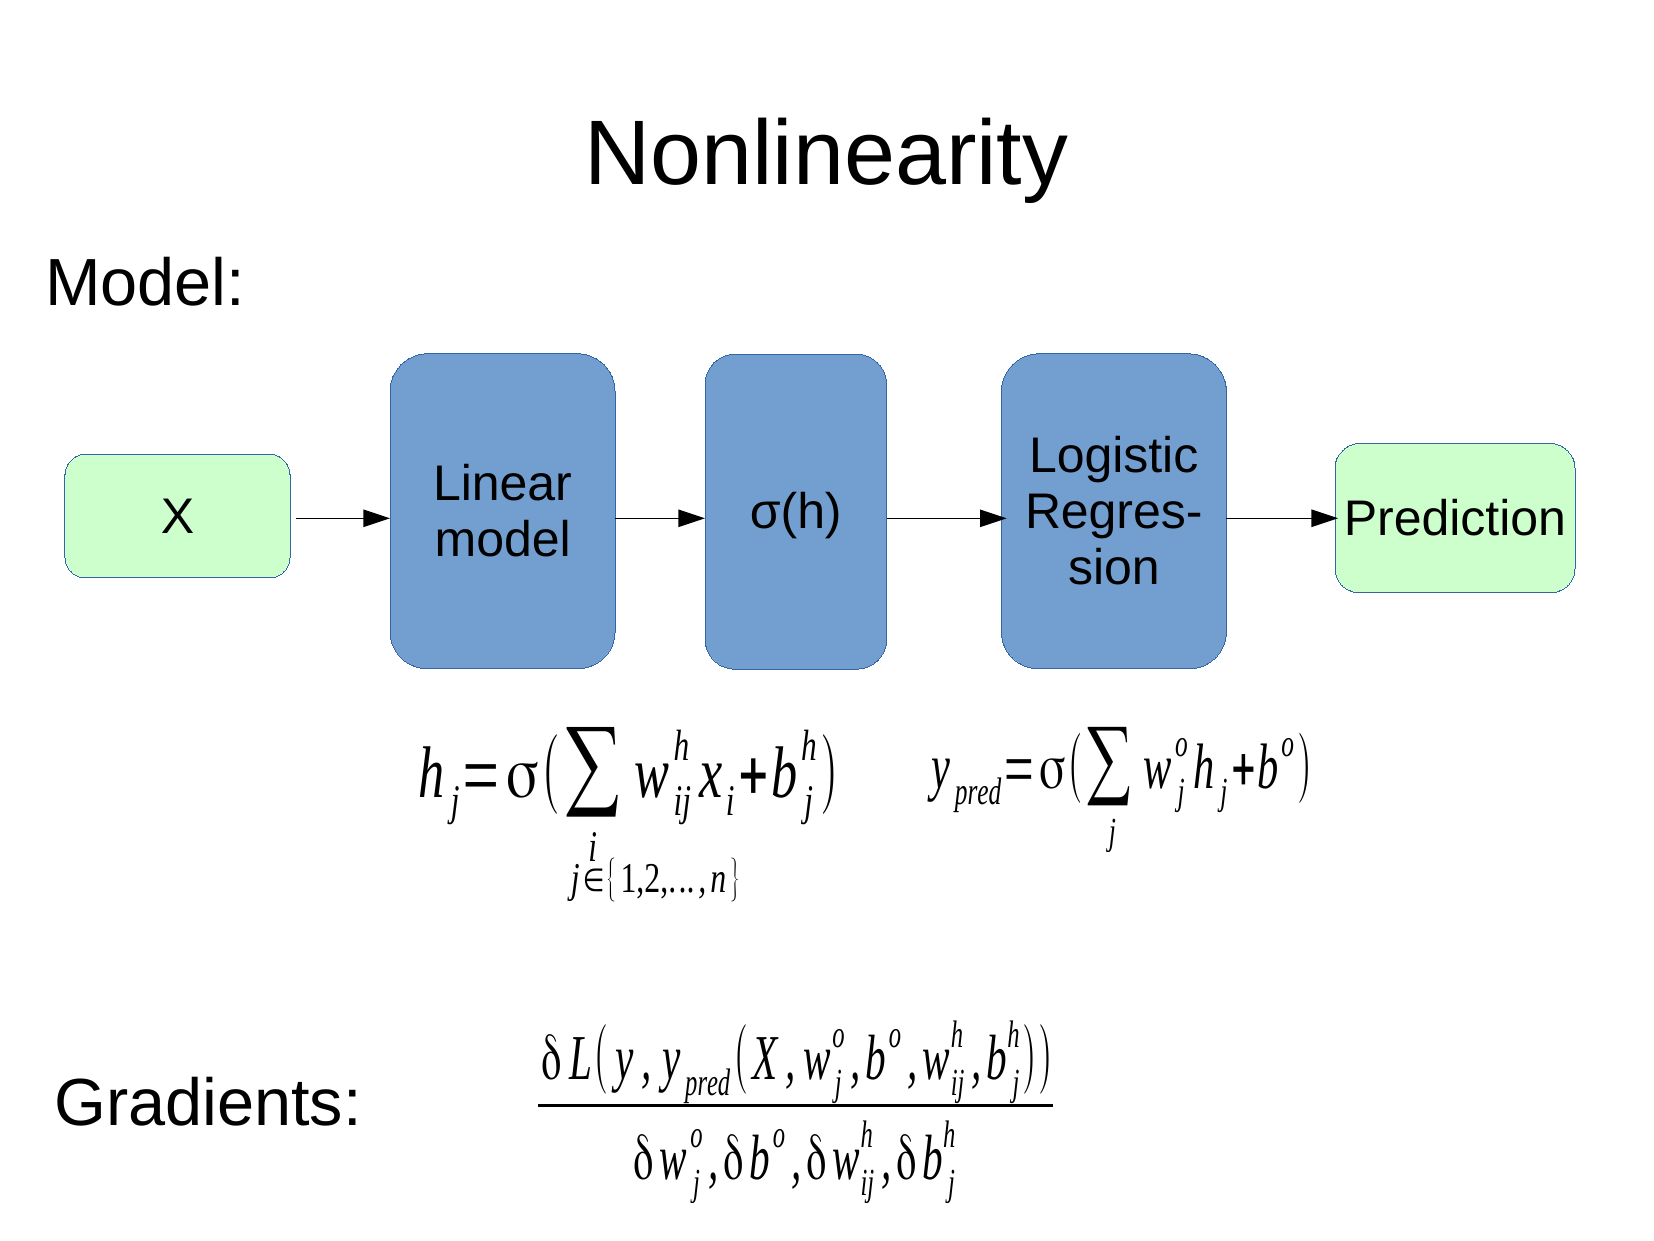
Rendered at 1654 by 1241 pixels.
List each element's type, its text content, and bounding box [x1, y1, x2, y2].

text_box Prediction [1335, 443, 1576, 593]
text_box Linear model [390, 353, 616, 669]
chart [405, 719, 850, 905]
title Nonlinearity [82, 49, 1571, 257]
chart [915, 720, 1322, 852]
text_box σ(h) [705, 354, 887, 670]
chart [525, 1011, 1065, 1203]
text_box Logistic Regres- sion [1001, 353, 1227, 669]
text_box X [64, 454, 291, 578]
text_box Gradients: [54, 1065, 376, 1141]
text_box Model: [45, 230, 676, 334]
